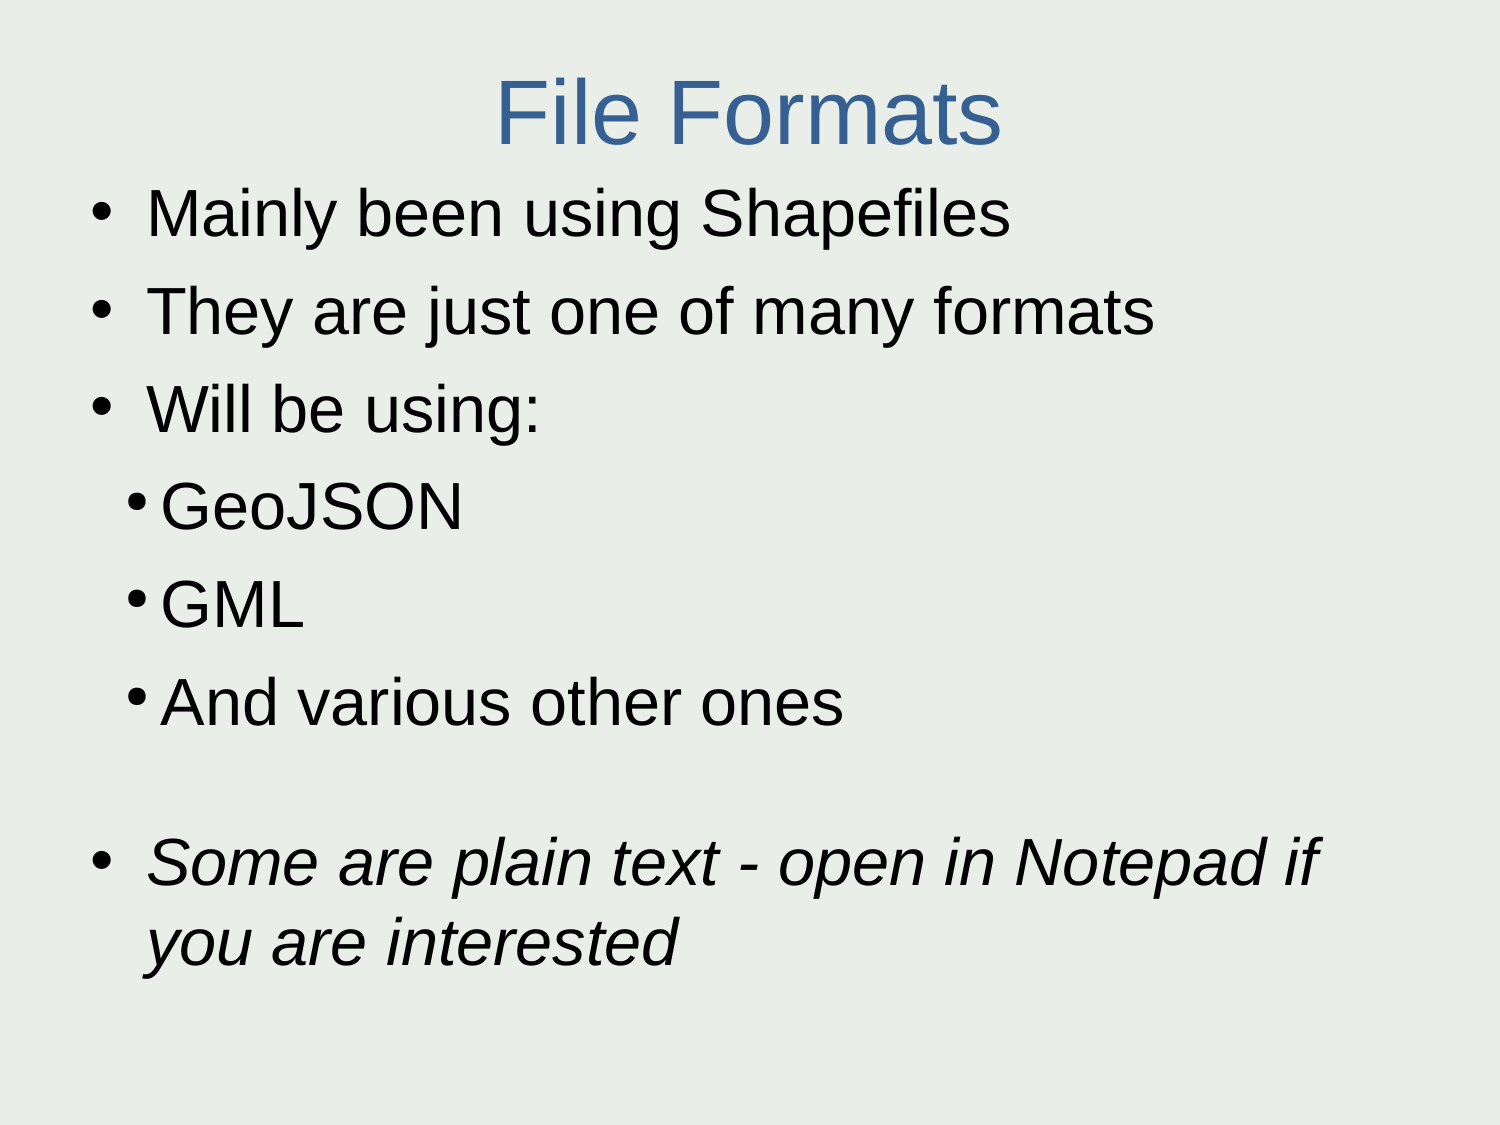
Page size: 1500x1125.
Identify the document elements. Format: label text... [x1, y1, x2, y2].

text_box Mainly been using Shapefiles They are just one of many formats Will be using: GeoJSON GML And various other ones Some are plain text - open in Notepad if you are interested [74, 162, 1425, 905]
text_box File Formats [74, 45, 1425, 162]
